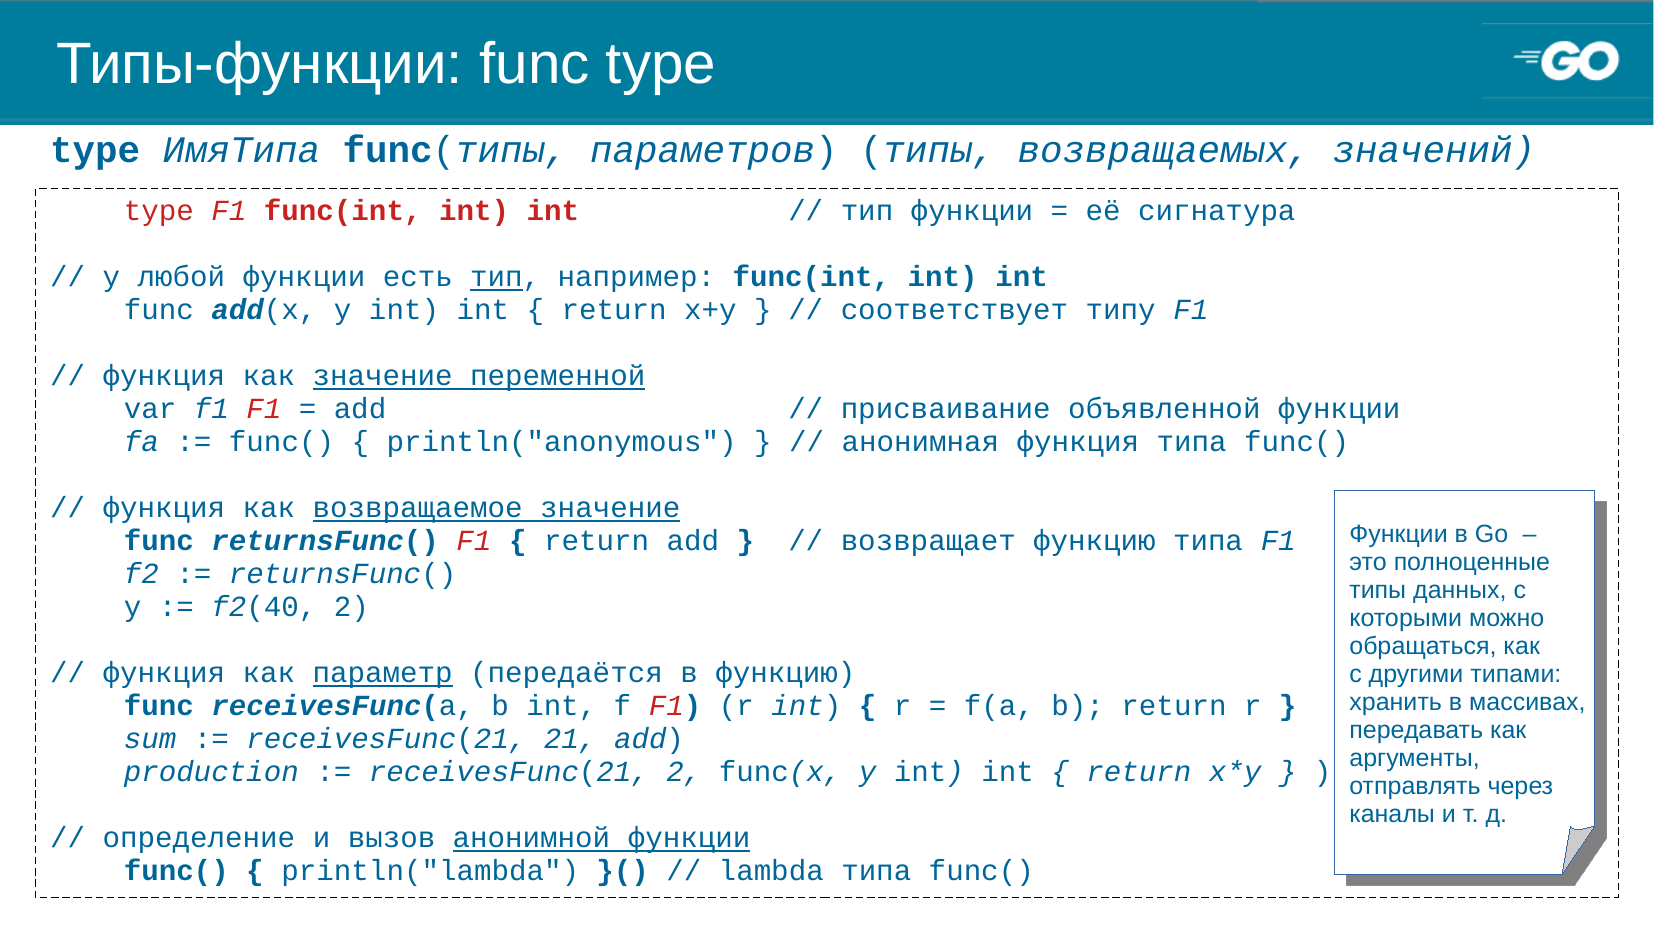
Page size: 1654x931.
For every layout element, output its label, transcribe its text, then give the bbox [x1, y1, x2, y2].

text_box type ИмяТипа func(типы, параметров) (типы, возвращаемых, значений) [35, 124, 1619, 182]
picture [1542, 41, 1619, 81]
text_box Типы-функции: func type [41, 23, 1495, 104]
text_box type F1 func(int, int) int // тип функции = её сигнатура // у любой функции есть тип, например: func(int, int) int func add(x, y int) int { return x+y } // соответствует типу F1 // функция как значение переменной var f1 F1 = add // присваивание объявленной функции fa := func() { println("anonymous") } // анонимная функция типа func() // функция как возвращаемое значение func returnsFunc() F1 { return add } // возвращает функцию типа F1 f2 := returnsFunc() y := f2(40, 2) // функция как параметр (передаётся в функцию) func receivesFunc(a, b int, f F1) (r int) { r = f(a, b); return r } sum := receivesFunc(21, 21, add) production := receivesFunc(21, 2, func(x, y int) int { return x*y } ) // определение и вызов анонимной функции func() { println("lambda") }() // lambda типа func() [35, 188, 1619, 898]
text_box Функции в Go ‒ это полноценные типы данных, с которыми можно обращаться, как с другими типами: хранить в массивах, передавать как аргументы, отправлять через каналы и т. д. [1334, 490, 1595, 875]
